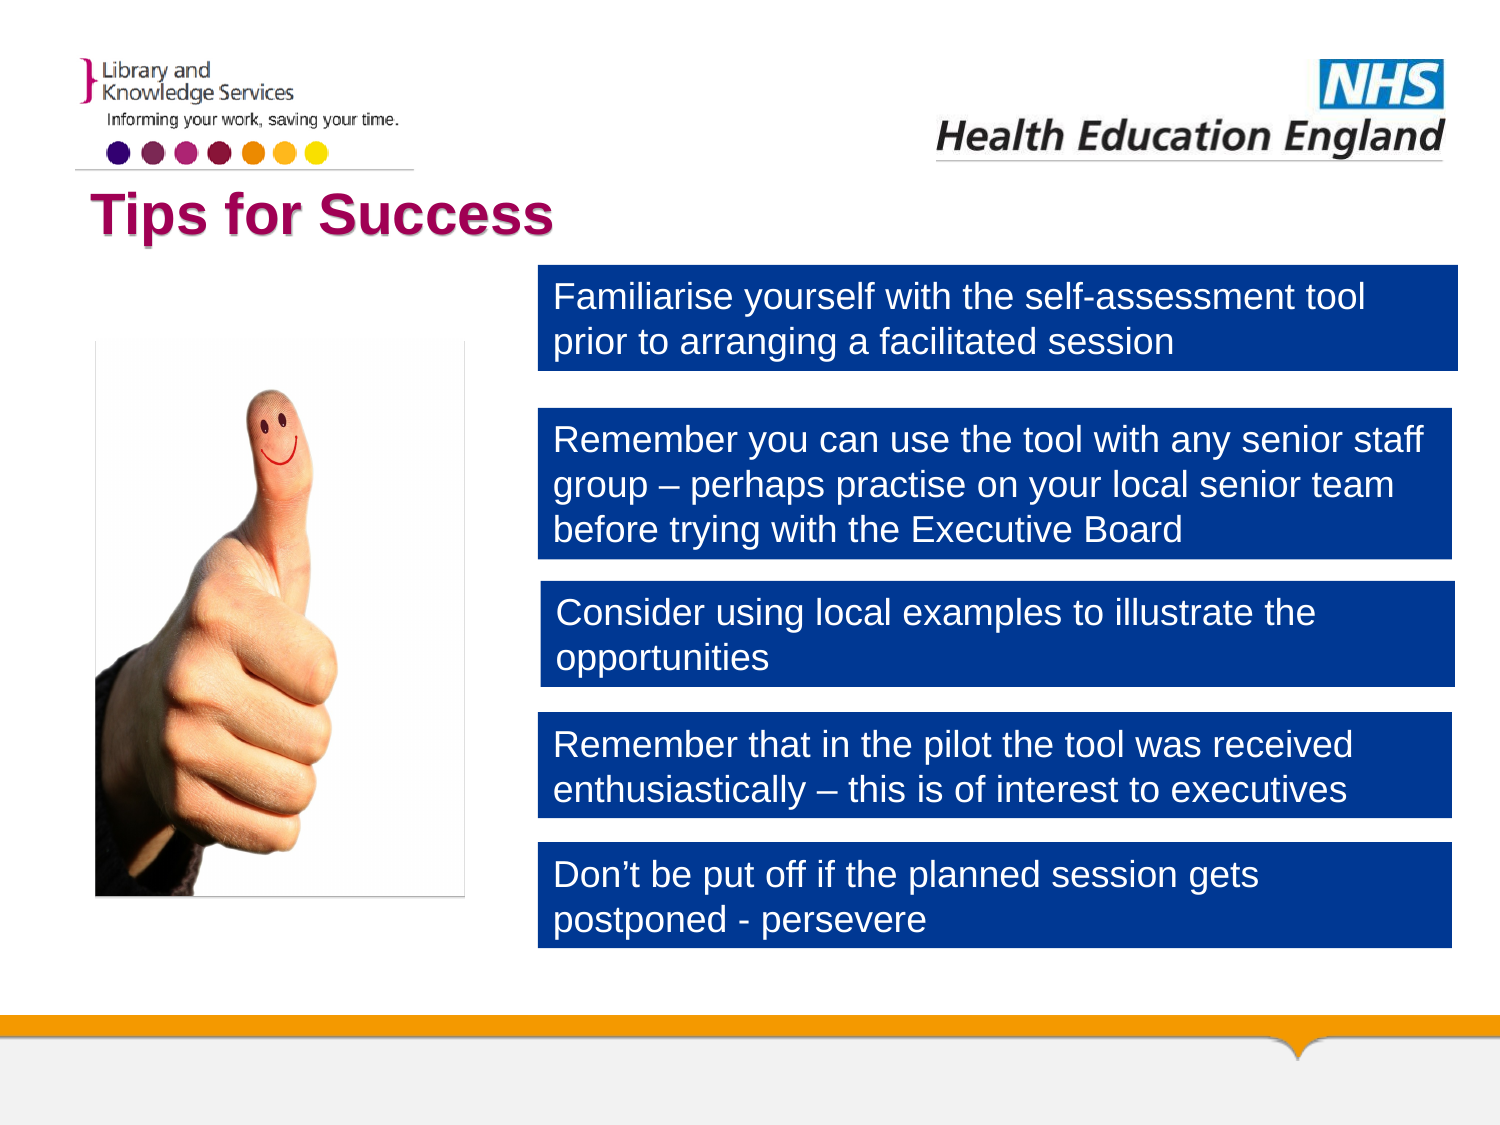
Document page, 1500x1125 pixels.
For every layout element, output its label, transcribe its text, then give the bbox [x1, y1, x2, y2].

text_box Remember that in the pilot the tool was received enthusiastically – this is of interest to executives [537, 712, 1452, 819]
picture [95, 338, 465, 896]
text_box Don’t be put off if the planned session gets postponed - persevere [537, 842, 1452, 949]
picture [75, 54, 416, 169]
text_box Familiarise yourself with the self-assessment tool prior to arranging a facilitated session [537, 264, 1458, 371]
text_box Remember you can use the tool with any senior staff group – perhaps practise on your local senior team before trying with the Executive Board [537, 407, 1452, 560]
text_box Consider using local examples to illustrate the opportunities [540, 580, 1455, 687]
title Tips for Success [95, 178, 1371, 290]
